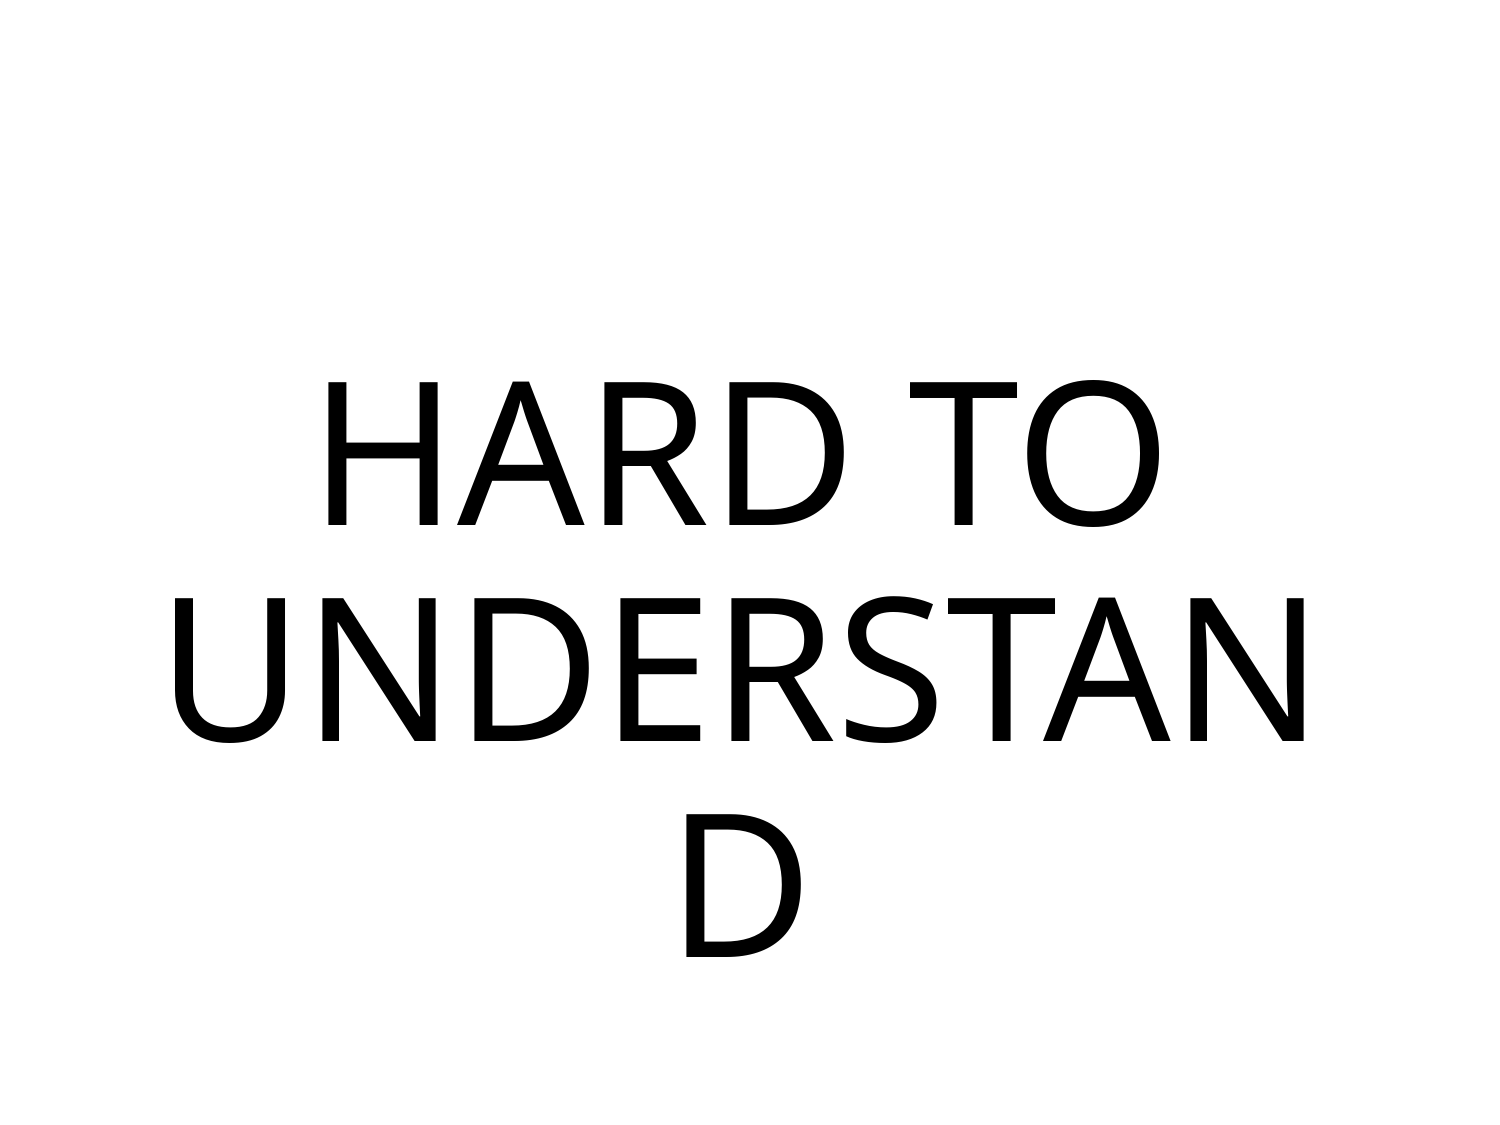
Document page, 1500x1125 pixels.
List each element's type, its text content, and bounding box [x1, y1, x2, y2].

title HARD TO UNDERSTAND [103, 345, 1379, 738]
